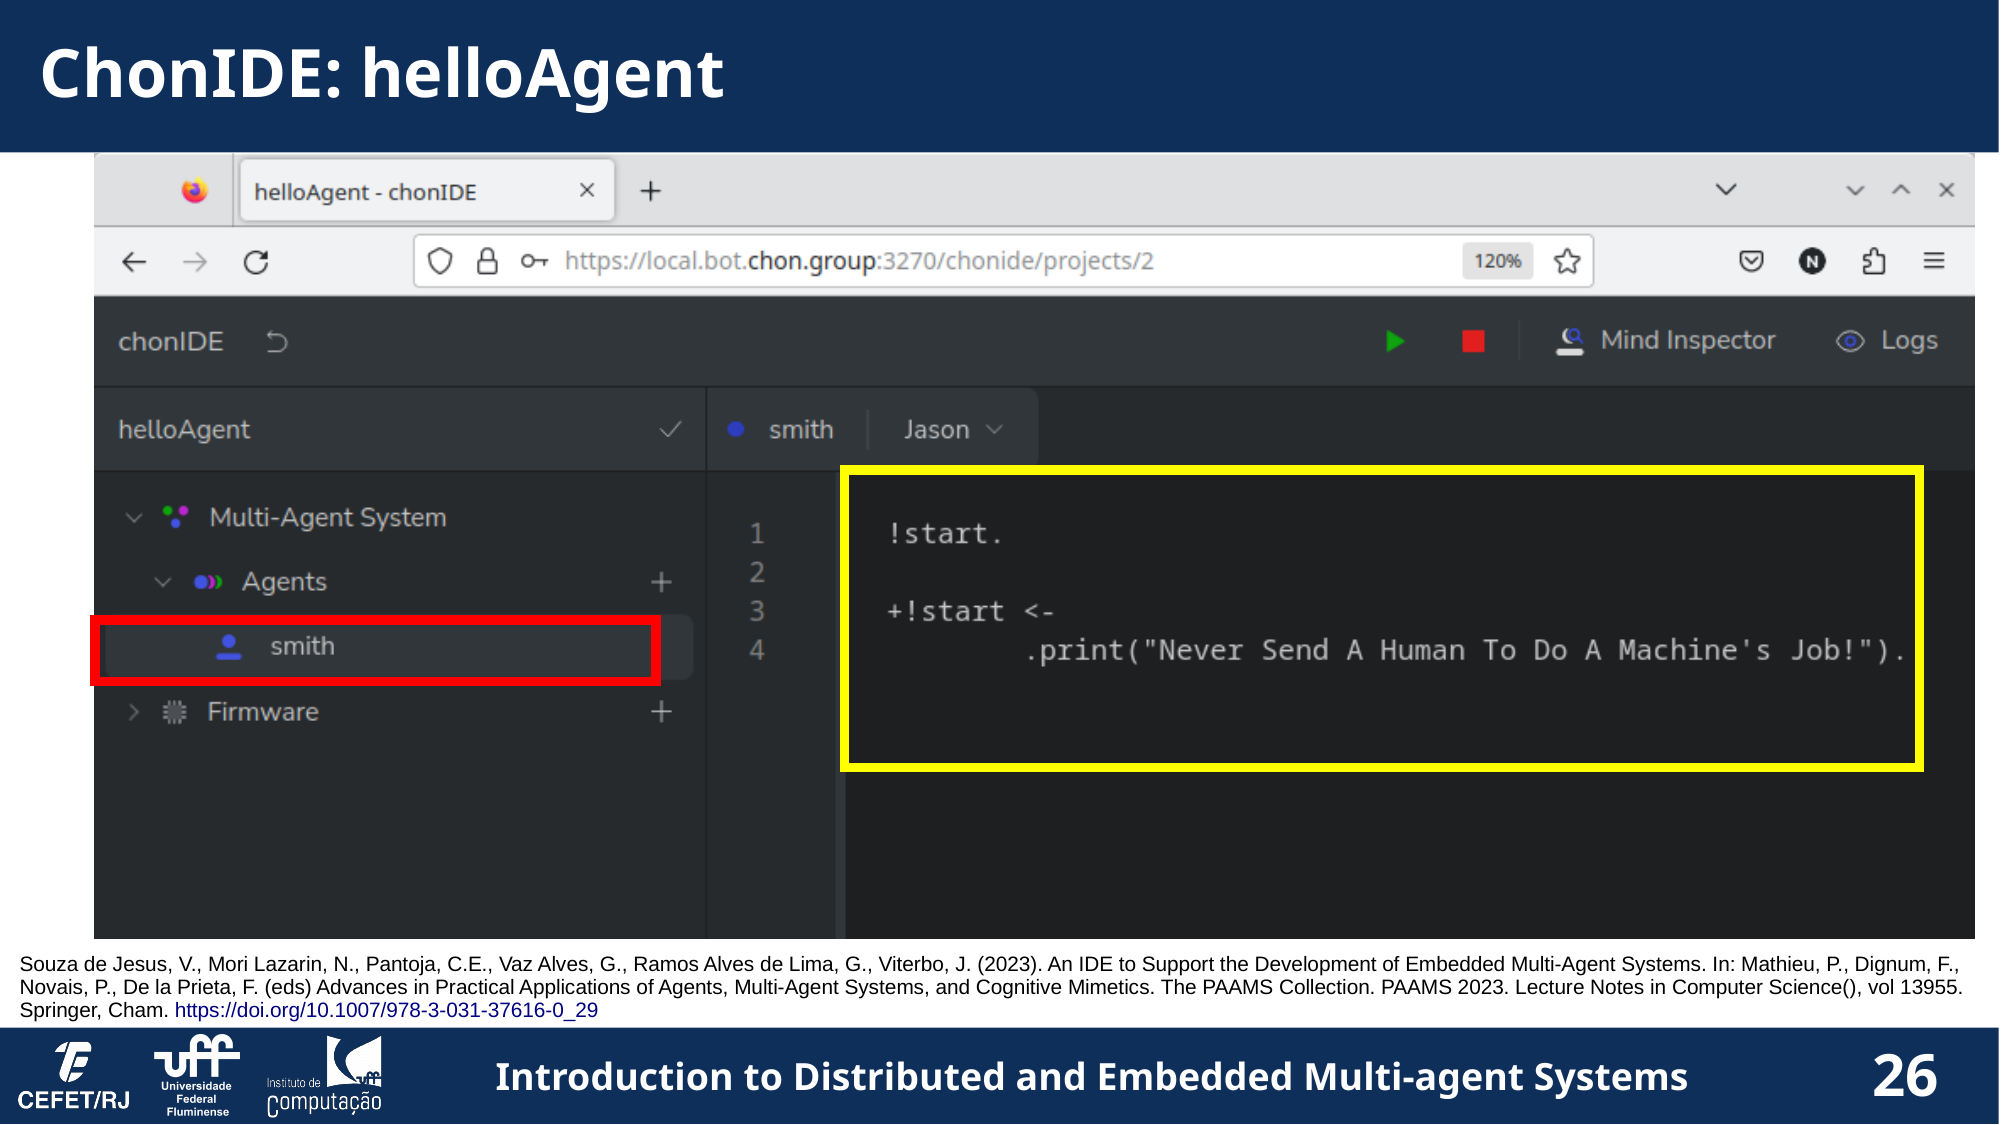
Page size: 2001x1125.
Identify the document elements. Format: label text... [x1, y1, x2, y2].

picture [265, 1033, 383, 1118]
picture [94, 153, 1975, 939]
picture [100, 625, 651, 677]
picture [18, 1030, 129, 1125]
picture [153, 1033, 241, 1121]
text_box Souza de Jesus, V., Mori Lazarin, N., Pantoja, C.E., Vaz Alves, G., Ramos Alves de Lima, G., Viterbo, J. (2023). An IDE to Support the Development of Embedded Multi-Agent Systems. In: Mathieu, P., Dignum, F., Novais, P., De la Prieta, F. (eds) Advances in Practical Applications of Agents, Multi-Agent Systems, and Cognitive Mimetics. The PAAMS Collection. PAAMS 2023. Lecture Notes in Computer Science(), vol 13955. Springer, Cham. https://doi.org/10.1007/978-3-031-37616-0_29 [4, 944, 1979, 1030]
text_box ChonIDE: helloAgent [25, 23, 1998, 116]
